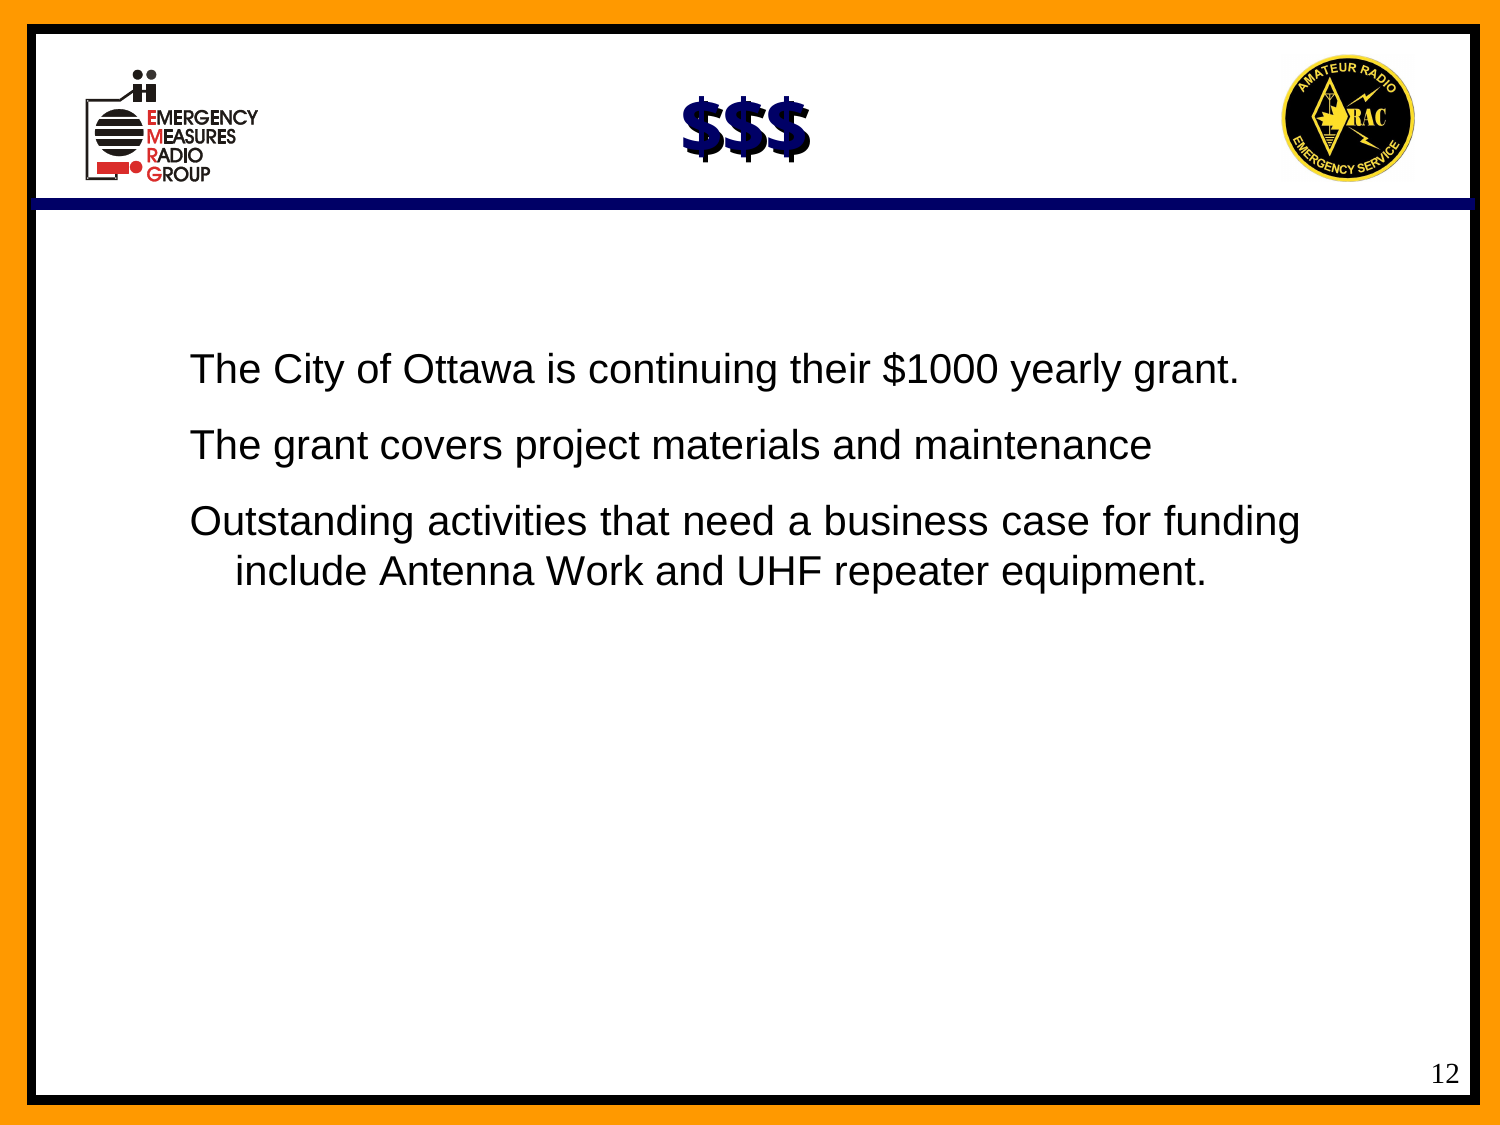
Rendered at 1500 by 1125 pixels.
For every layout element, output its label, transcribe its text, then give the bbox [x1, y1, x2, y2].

text_box The City of Ottawa is continuing their $1000 yearly grant. The grant covers project materials and maintenance Outstanding activities that need a business case for funding include Antenna Work and UHF repeater equipment. [145, 334, 1317, 602]
picture [1281, 54, 1415, 182]
text_box $$$ [249, 85, 1240, 178]
